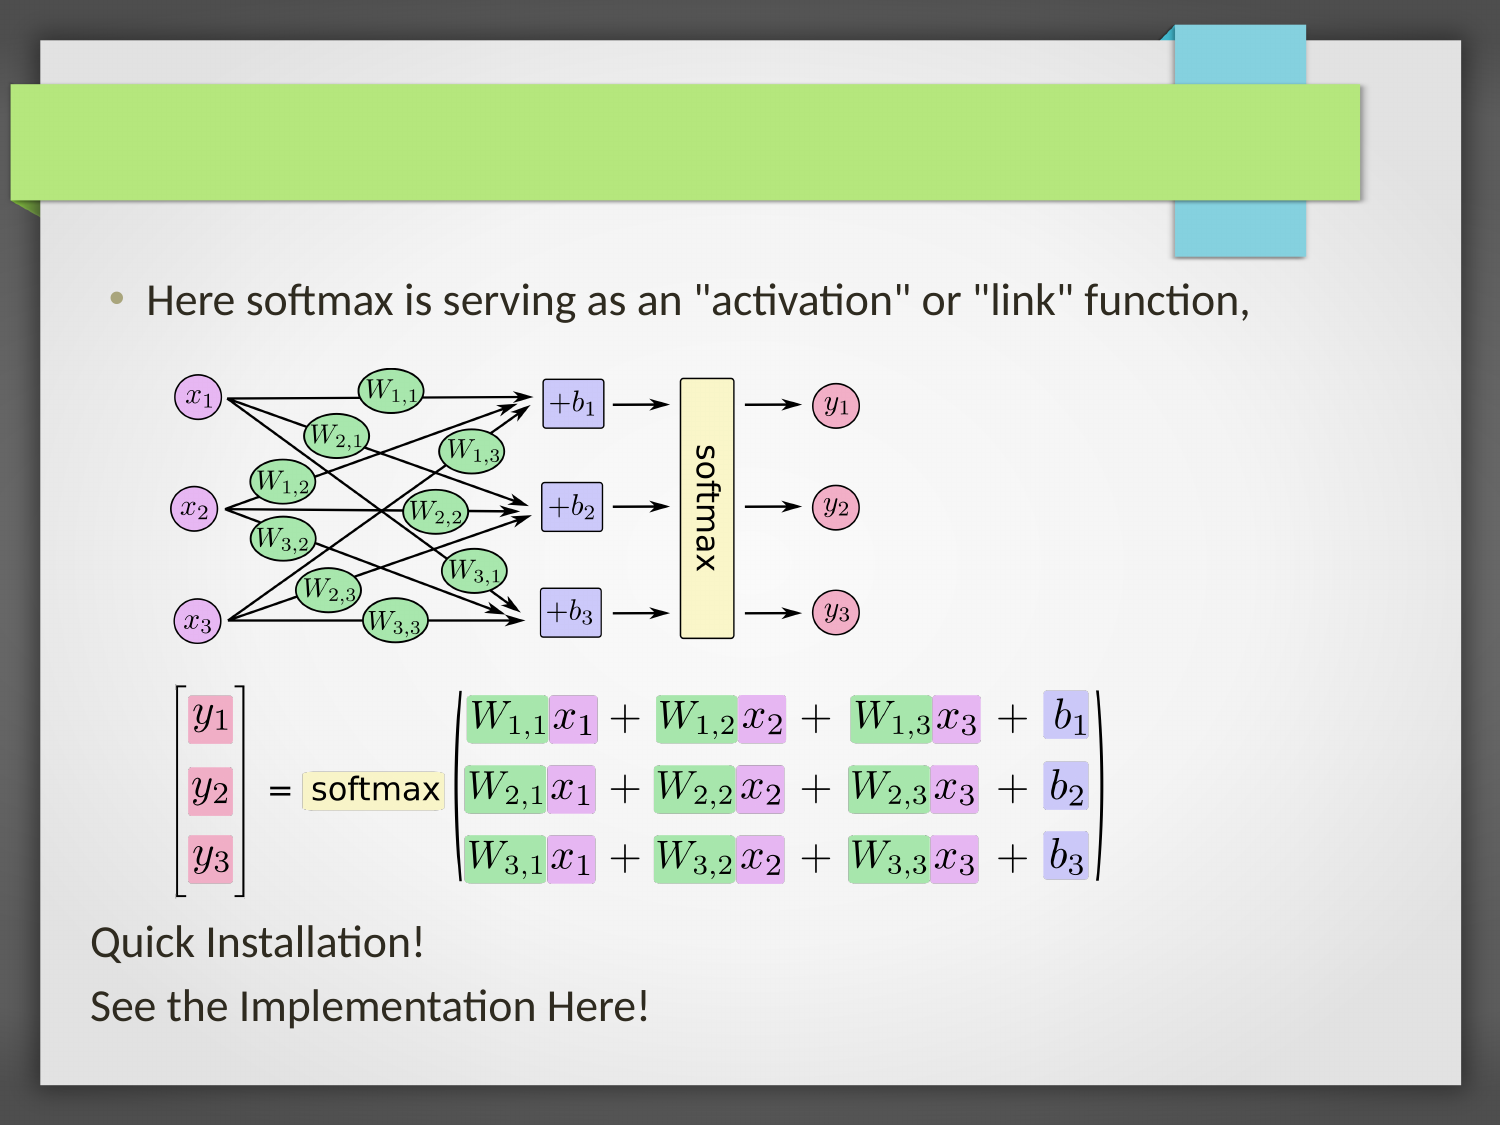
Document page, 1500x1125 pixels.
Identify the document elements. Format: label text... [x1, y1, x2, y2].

list Here softmax is serving as an "activation" or "link" function, Quick Installation! See the Implementation Here! [75, 262, 1325, 1050]
title [75, 45, 1325, 233]
picture [0, 0, 1500, 1125]
